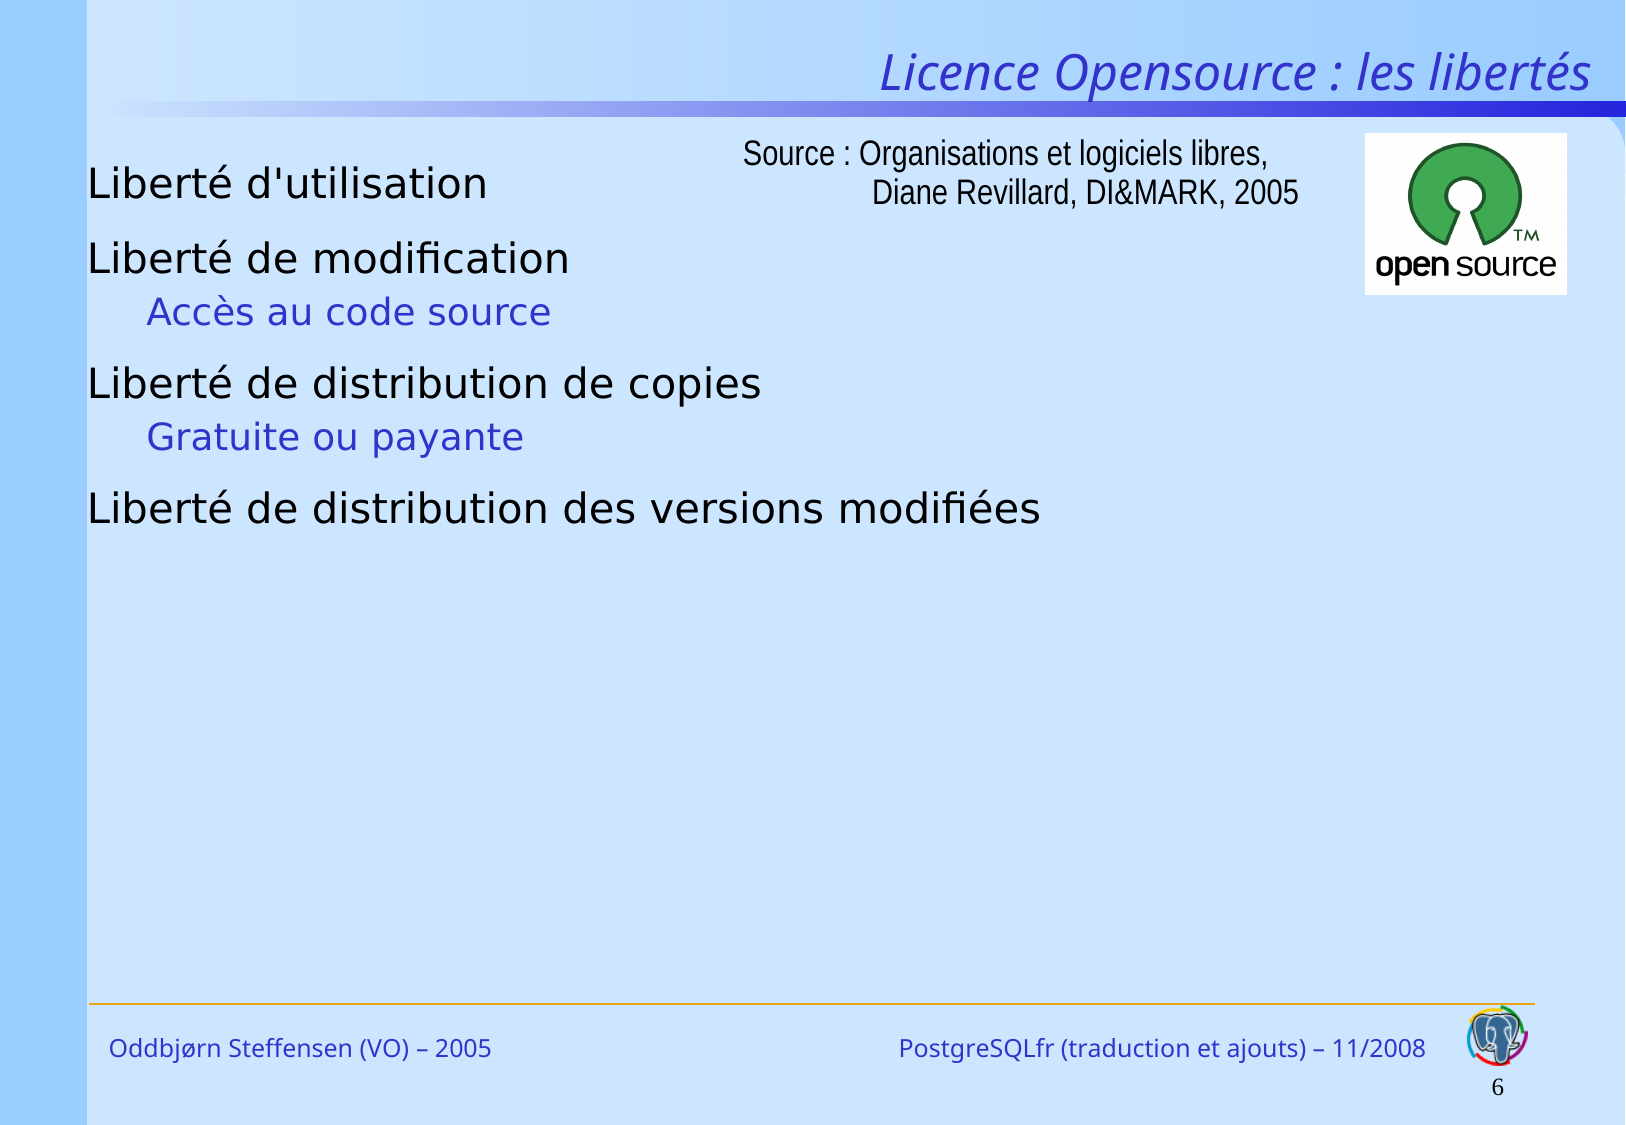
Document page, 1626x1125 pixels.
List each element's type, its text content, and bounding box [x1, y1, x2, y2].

picture [1467, 1005, 1528, 1066]
list Liberté d'utilisation Liberté de modification Accès au code source Liberté de distribution de copies Gratuite ou payante Liberté de distribution des versions modifiées [86, 159, 1520, 965]
title Licence Opensource : les libertés [180, 0, 1593, 142]
picture [1365, 133, 1567, 295]
text_box Source : Organisations et logiciels libres, Diane Revillard, DI&MARK, 2005 [742, 133, 1375, 213]
